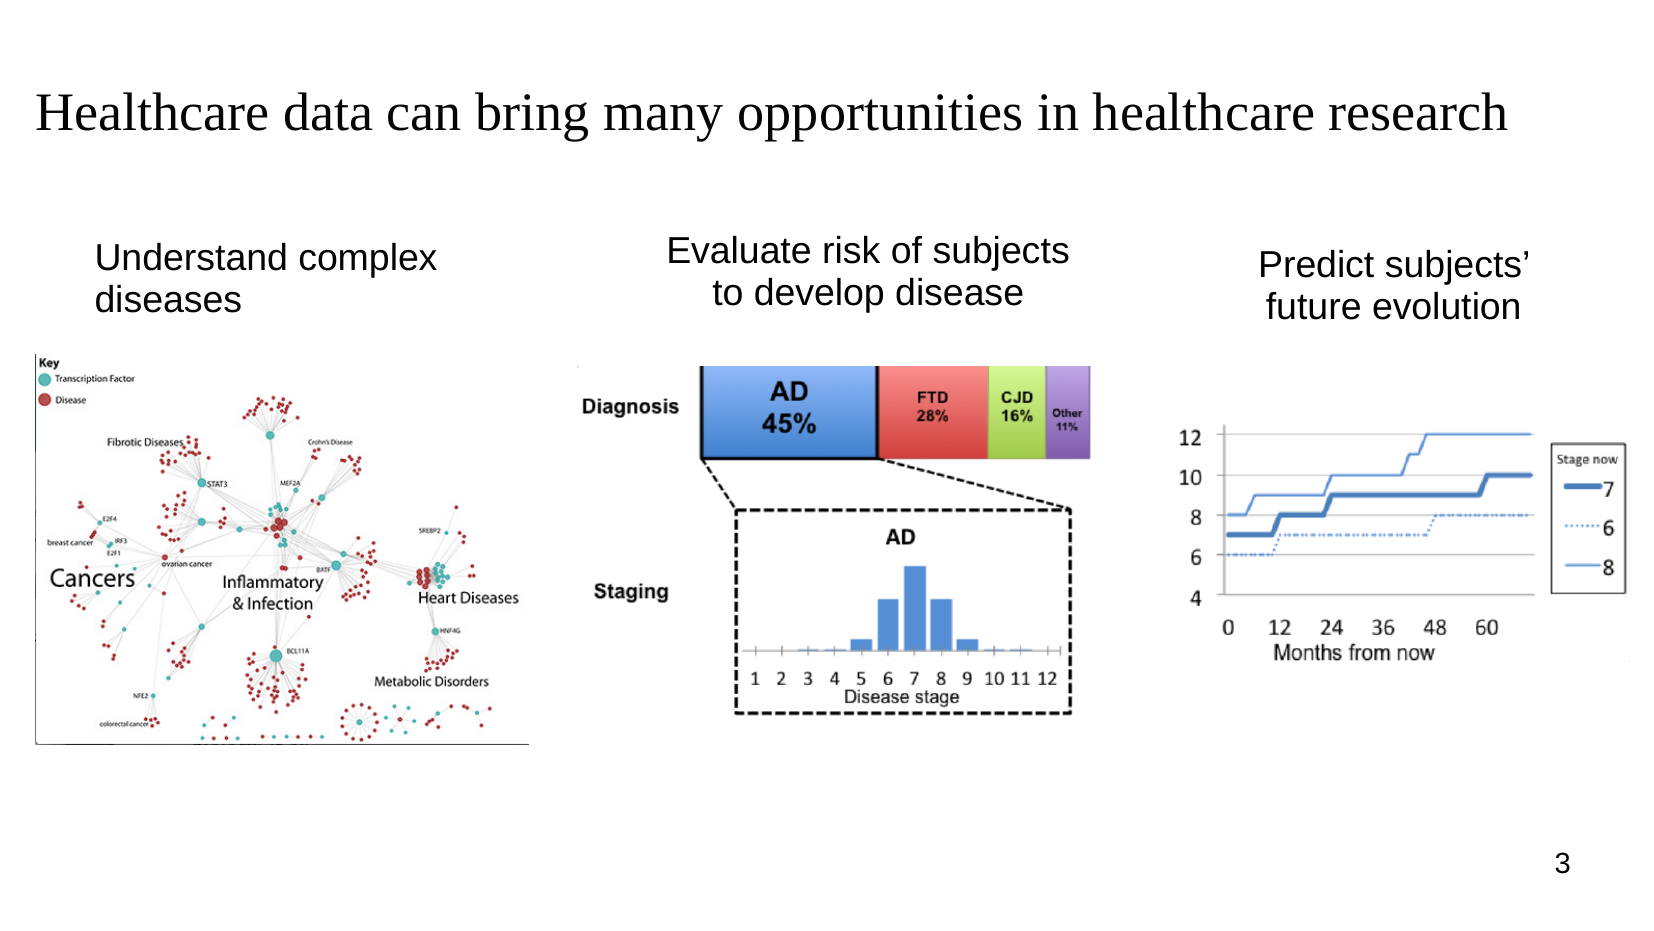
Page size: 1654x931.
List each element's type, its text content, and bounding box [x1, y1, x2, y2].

text_box Evaluate risk of subjects to develop disease [637, 221, 1099, 343]
title Healthcare data can bring many opportunities in healthcare research [35, 35, 1607, 189]
picture [1167, 407, 1630, 662]
picture [35, 354, 529, 745]
text_box Predict subjects’ future evolution [1228, 236, 1560, 355]
list Understand complex diseases [23, 236, 538, 378]
picture [577, 366, 1099, 724]
